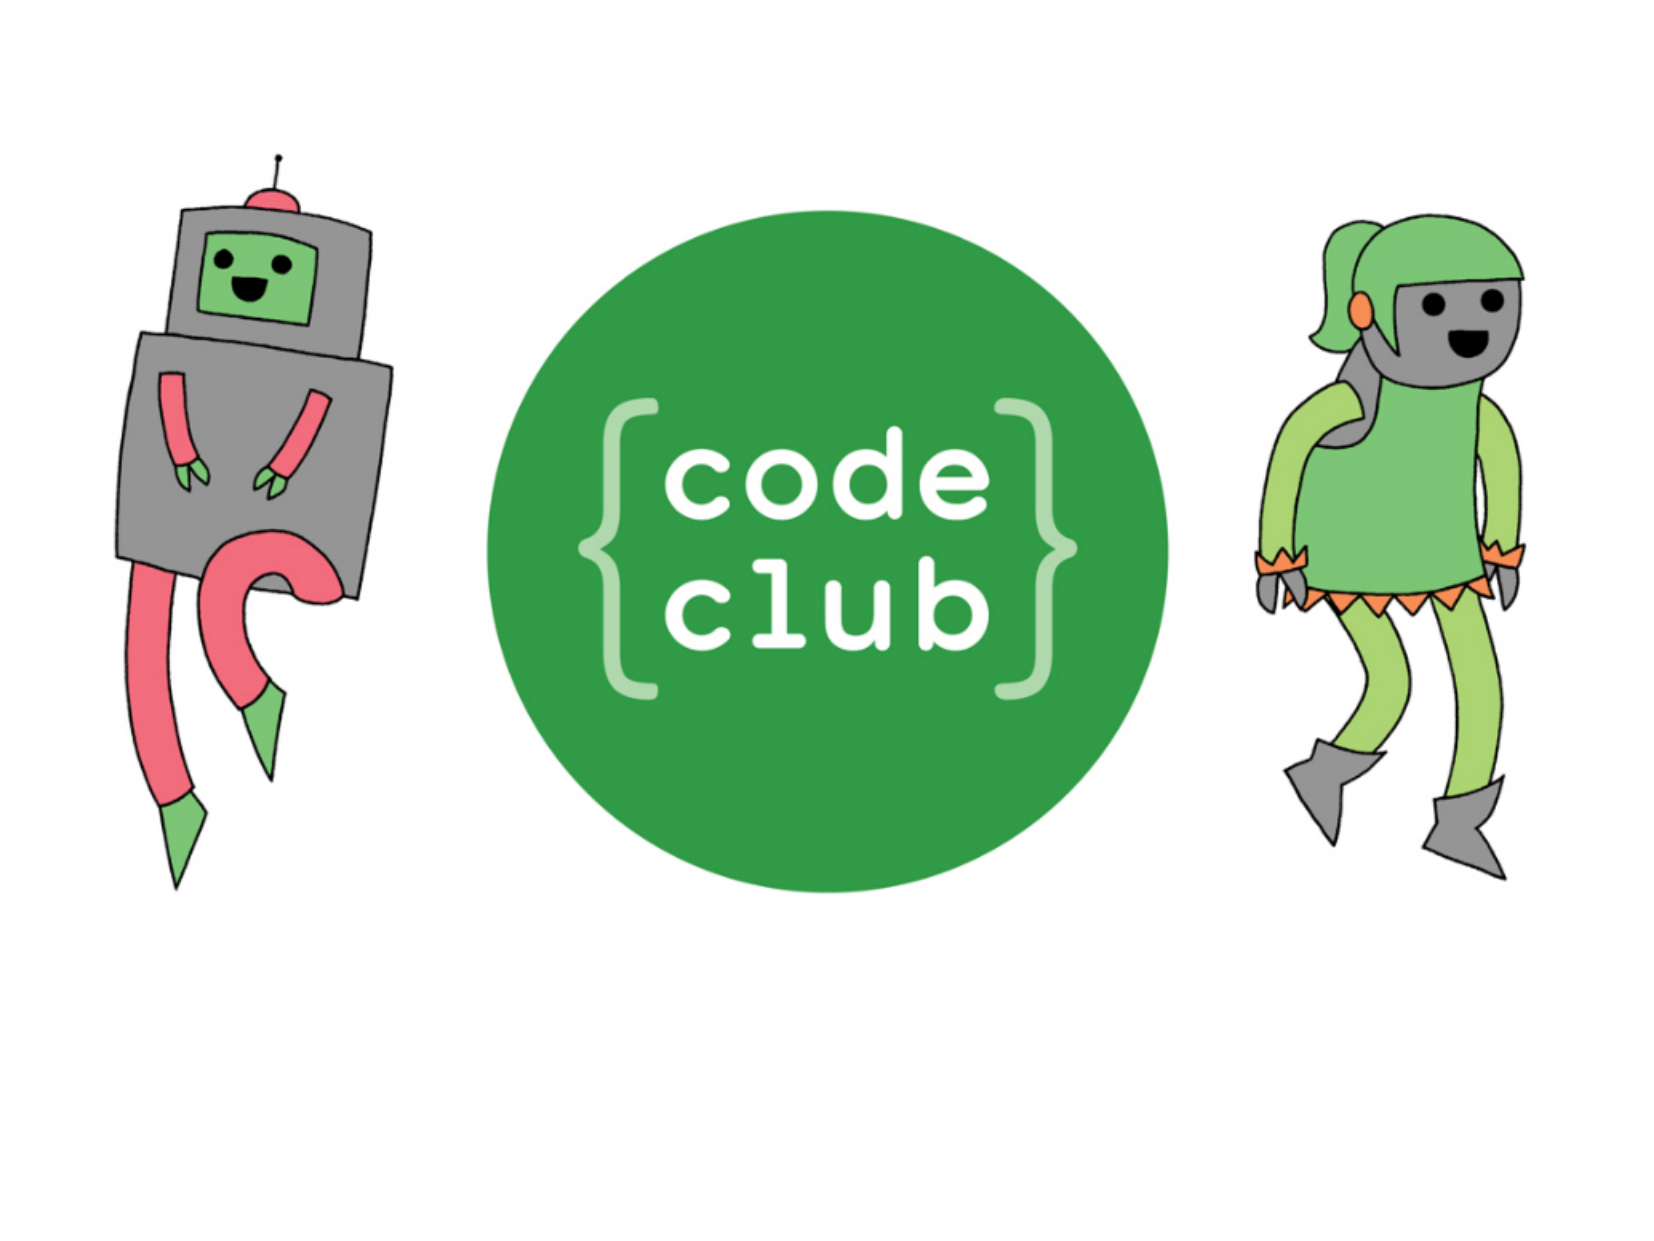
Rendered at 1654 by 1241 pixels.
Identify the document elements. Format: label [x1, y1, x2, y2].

picture [2, 129, 1654, 957]
